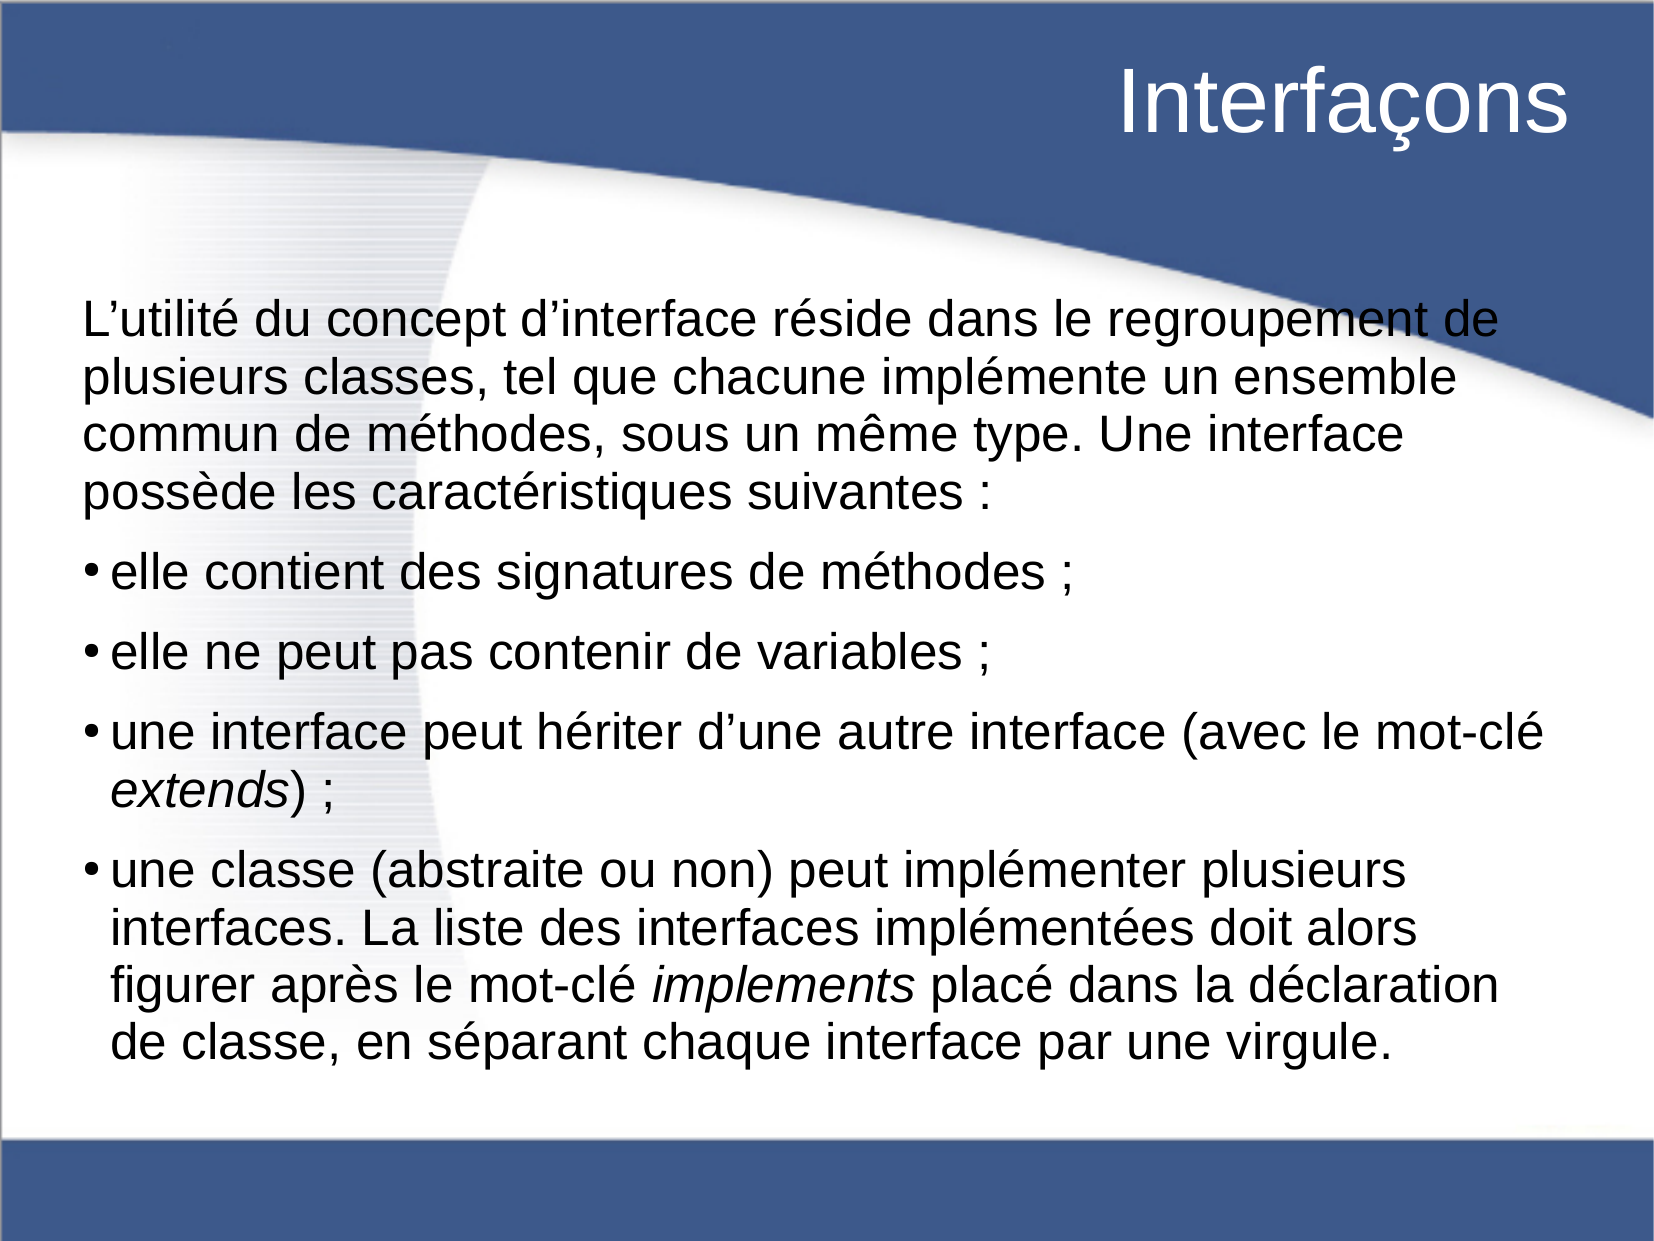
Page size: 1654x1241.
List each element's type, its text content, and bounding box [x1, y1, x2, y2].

title Interfaçons [82, 49, 1571, 257]
list L’utilité du concept d’interface réside dans le regroupement de plusieurs classes, tel que chacune implémente un ensemble commun de méthodes, sous un même type. Une interface possède les caractéristiques suivantes : elle contient des signatures de méthodes ; elle ne peut pas contenir de variables ; une interface peut hériter d’une autre interface (avec le mot-clé extends) ; une classe (abstraite ou non) peut implémenter plusieurs interfaces. La liste des interfaces implémentées doit alors figurer après le mot-clé implements placé dans la déclaration de classe, en séparant chaque interface par une virgule. [82, 290, 1571, 1087]
picture [0, 0, 1654, 1241]
